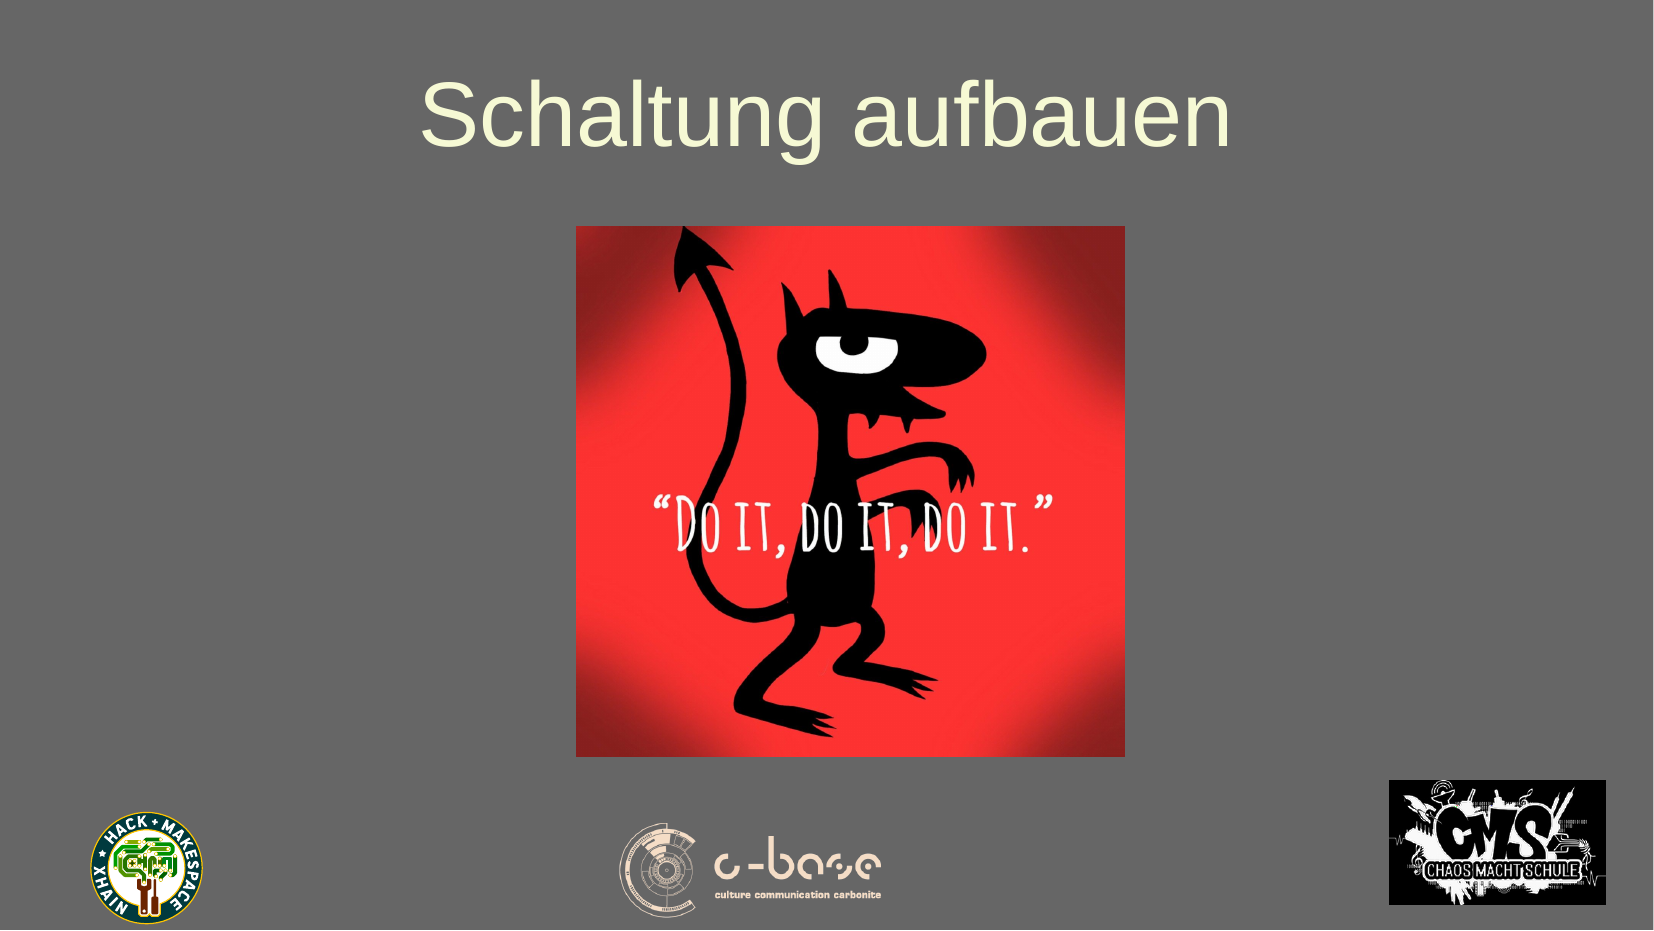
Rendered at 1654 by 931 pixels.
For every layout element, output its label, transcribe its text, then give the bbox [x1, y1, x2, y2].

picture [576, 226, 1125, 757]
picture [609, 809, 897, 931]
title Schaltung aufbauen [82, 37, 1571, 193]
picture [1389, 780, 1606, 905]
